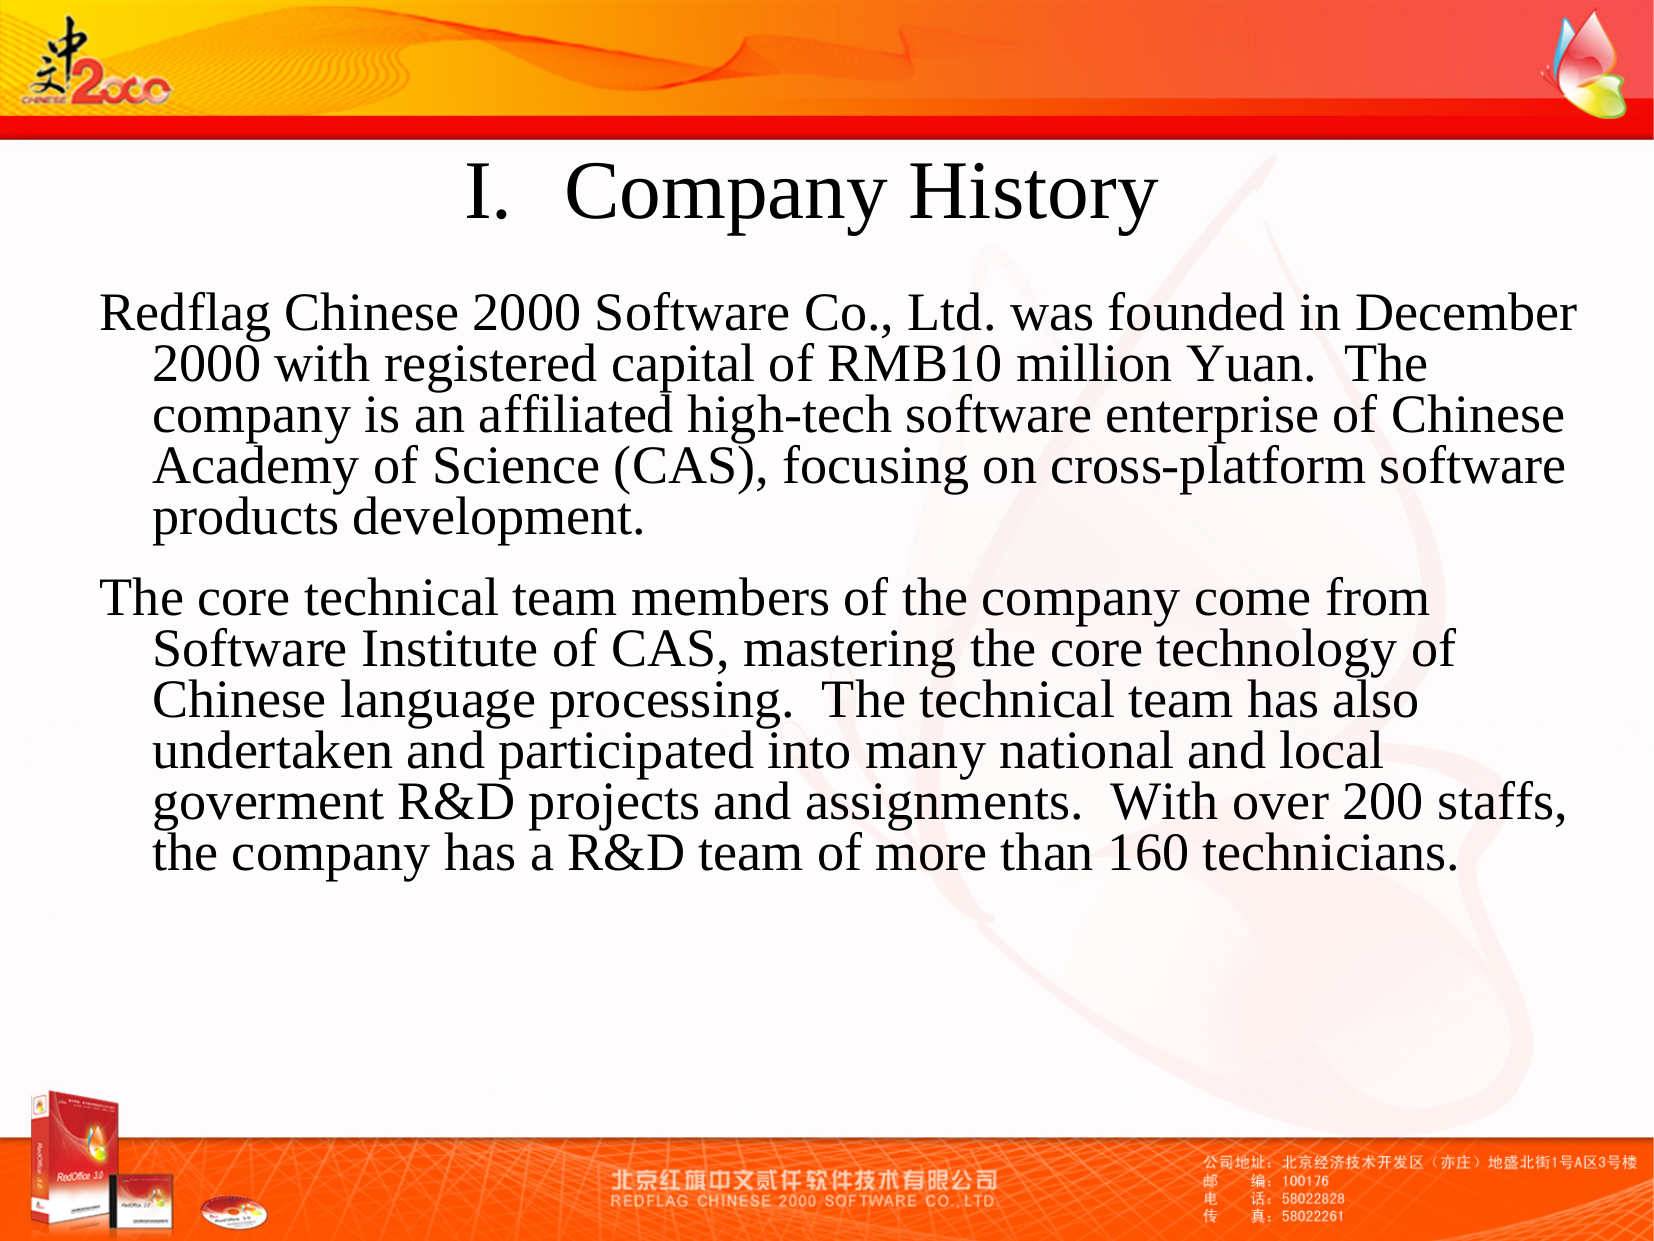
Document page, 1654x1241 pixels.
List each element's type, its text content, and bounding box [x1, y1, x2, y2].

title I. Company History [59, 144, 1548, 240]
list Redflag Chinese 2000 Software Co., Ltd. was founded in December 2000 with registered capital of RMB10 million Yuan. The company is an affiliated high-tech software enterprise of Chinese Academy of Science (CAS), focusing on cross-platform software products development. The core technical team members of the company come from Software Institute of CAS, mastering the core technology of Chinese language processing. The technical team has also undertaken and participated into many national and local goverment R&D projects and assignments. With over 200 staffs, the company has a R&D team of more than 160 technicians. [82, 290, 1607, 1217]
picture [0, 0, 1654, 1241]
